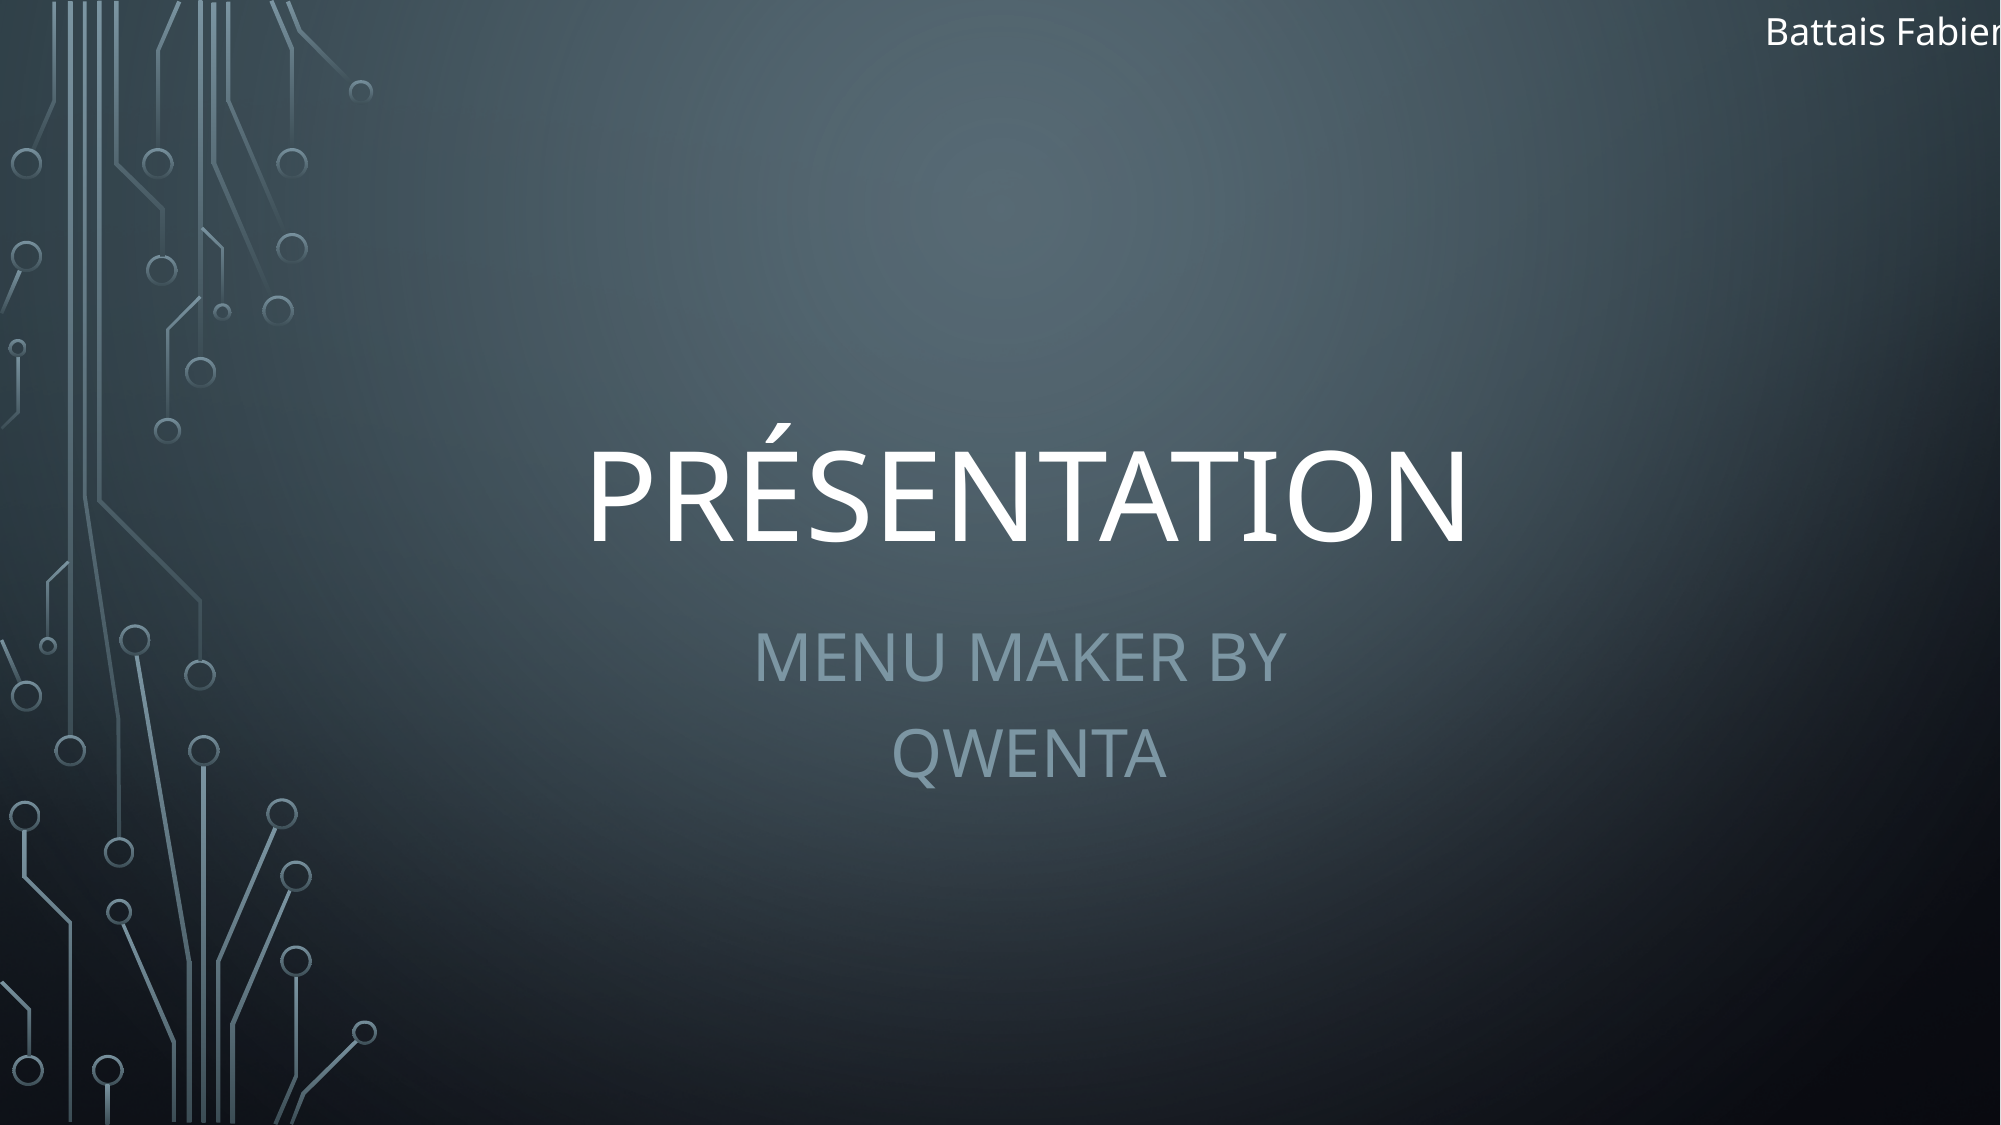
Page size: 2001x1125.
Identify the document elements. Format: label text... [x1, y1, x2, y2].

text_box Battais Fabien [1749, 0, 1995, 61]
title Présentation [307, 184, 1750, 576]
subtitle Menu Maker By Qwenta [307, 590, 1750, 863]
